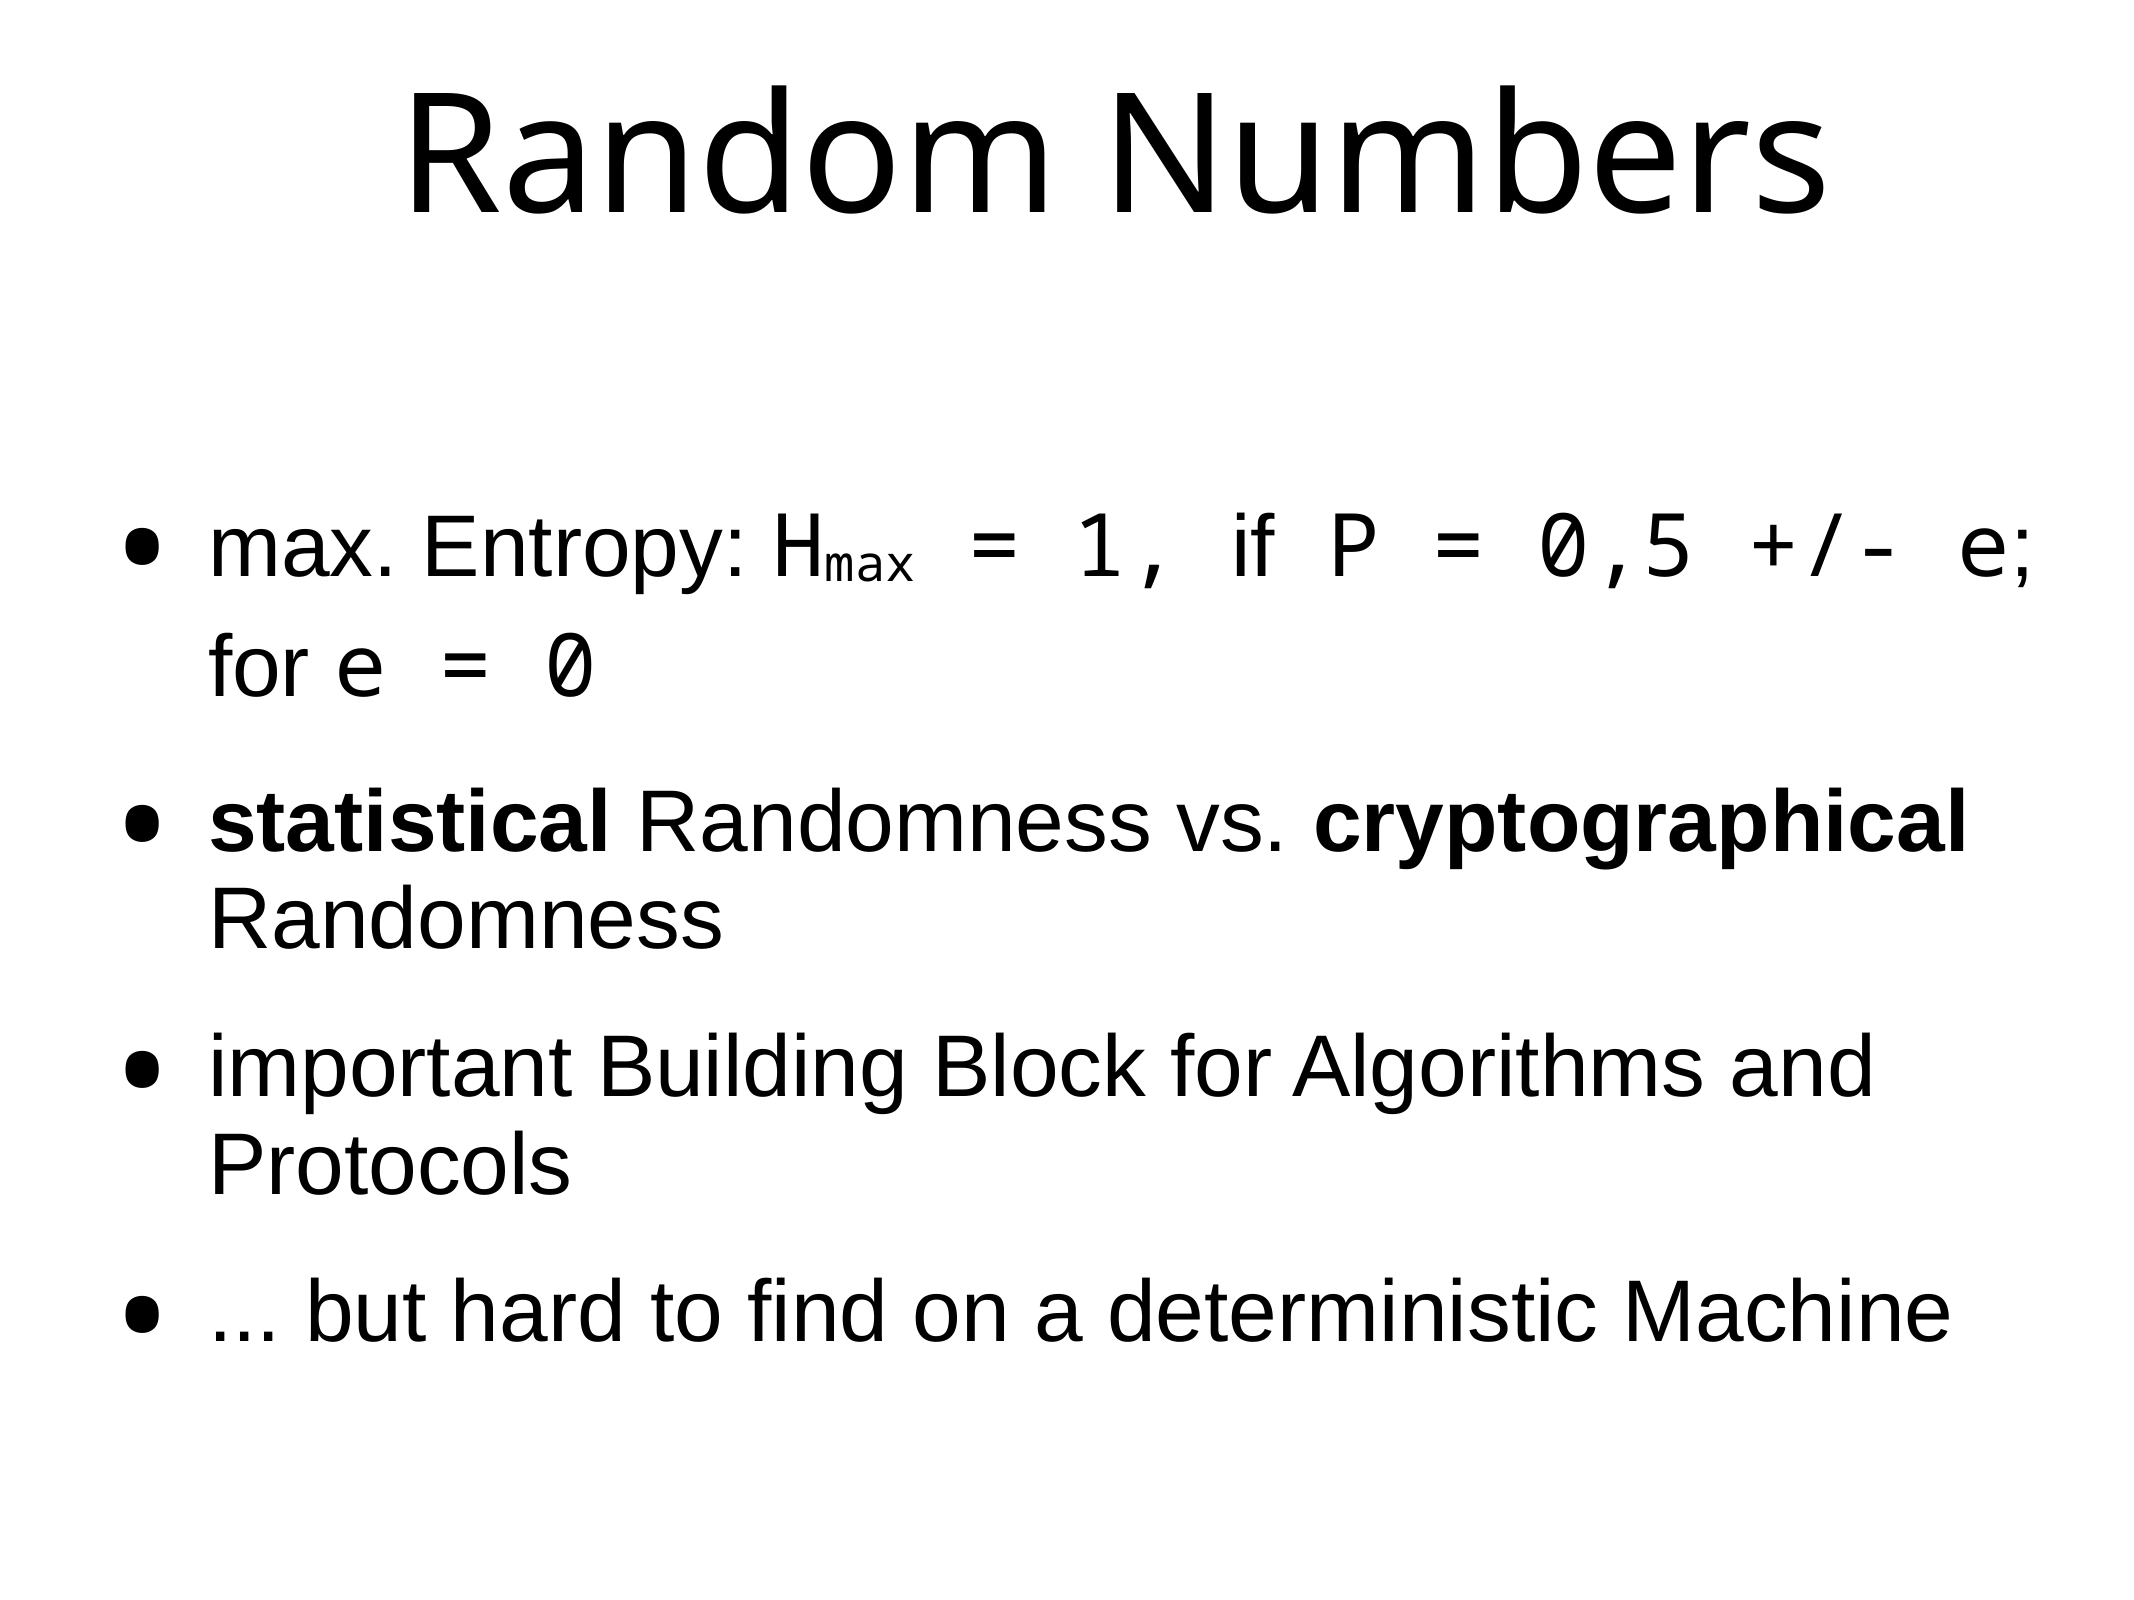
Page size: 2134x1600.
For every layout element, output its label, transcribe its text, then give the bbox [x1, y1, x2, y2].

list max. Entropy: Hmax = 1, if P = 0,5 +/- e; for e = 0 statistical Randomness vs. cryptographical Randomness important Building Block for Algorithms and Protocols ... but hard to find on a deterministic Machine [54, 272, 2076, 1571]
title Random Numbers [282, 29, 1949, 266]
